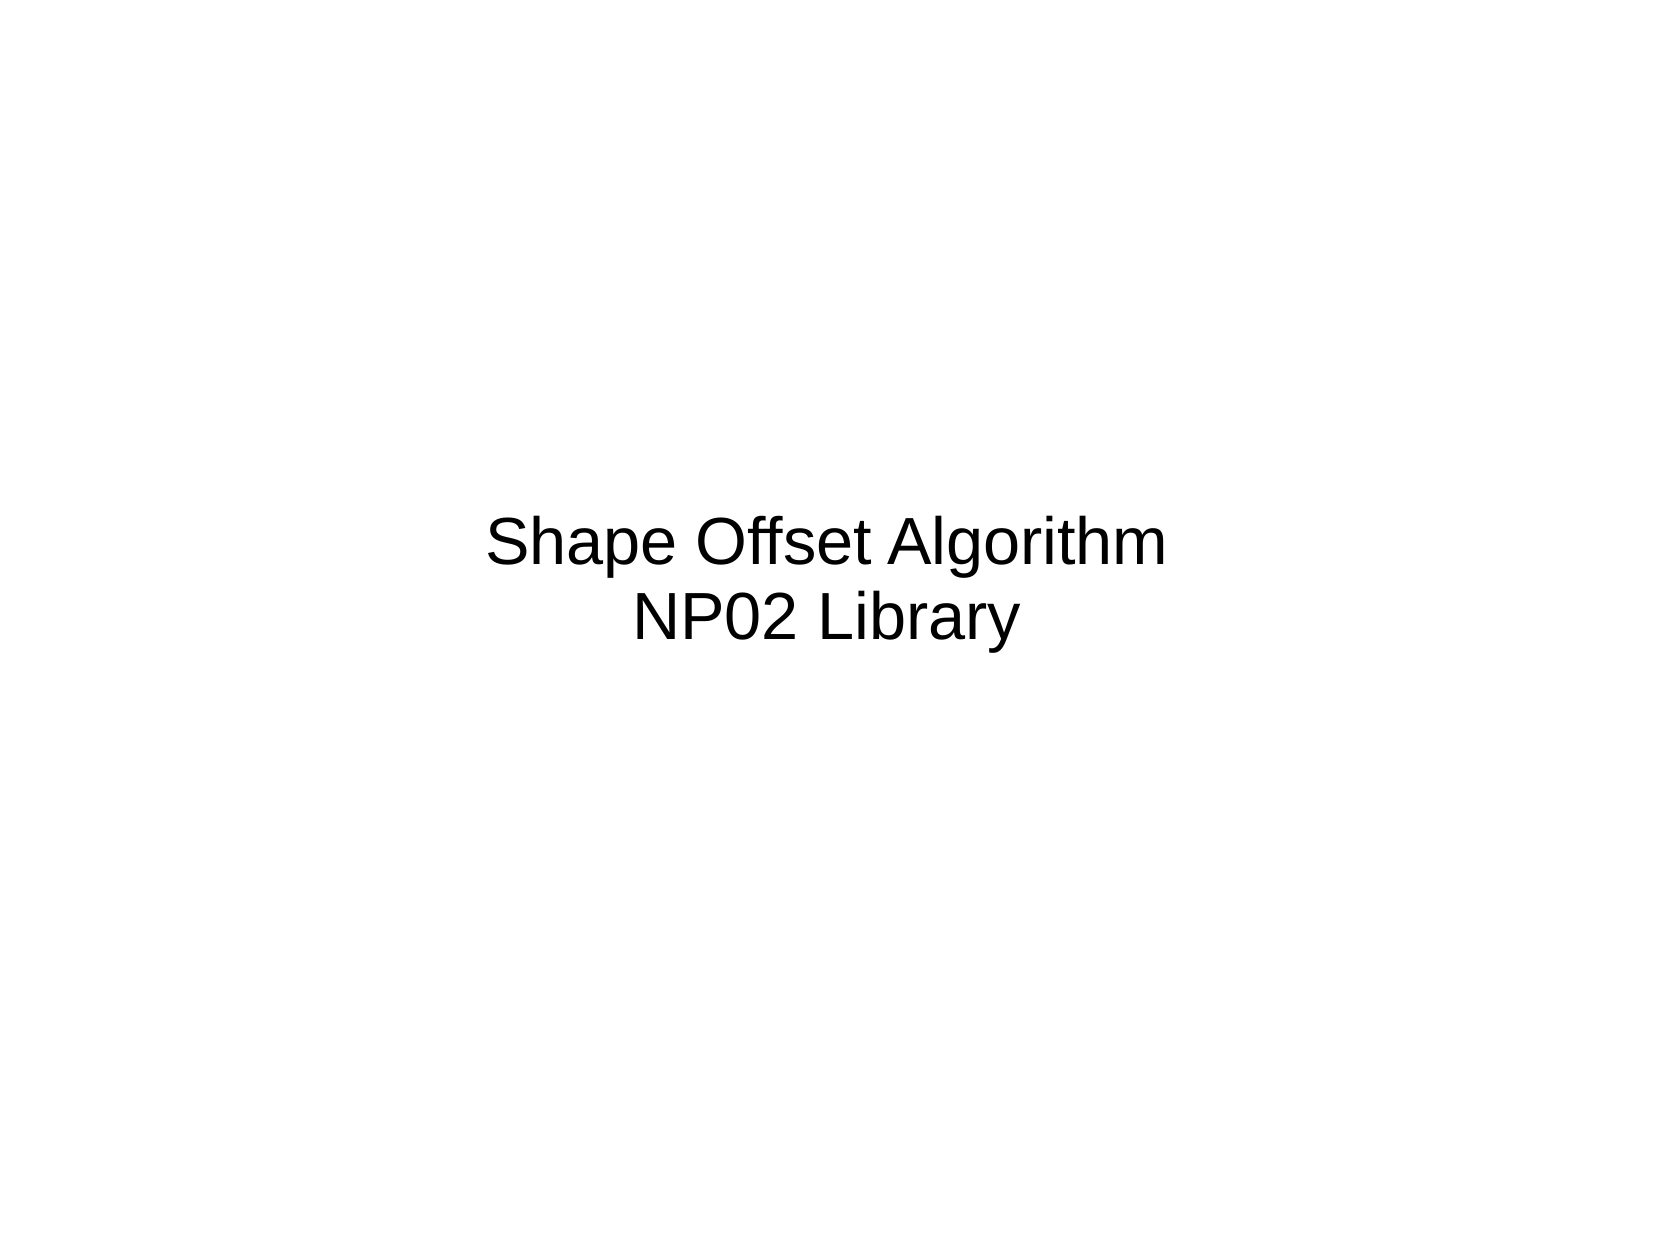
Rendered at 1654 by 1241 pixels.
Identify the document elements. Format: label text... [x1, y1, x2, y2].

subtitle Shape Offset Algorithm NP02 Library [82, 49, 1571, 1109]
